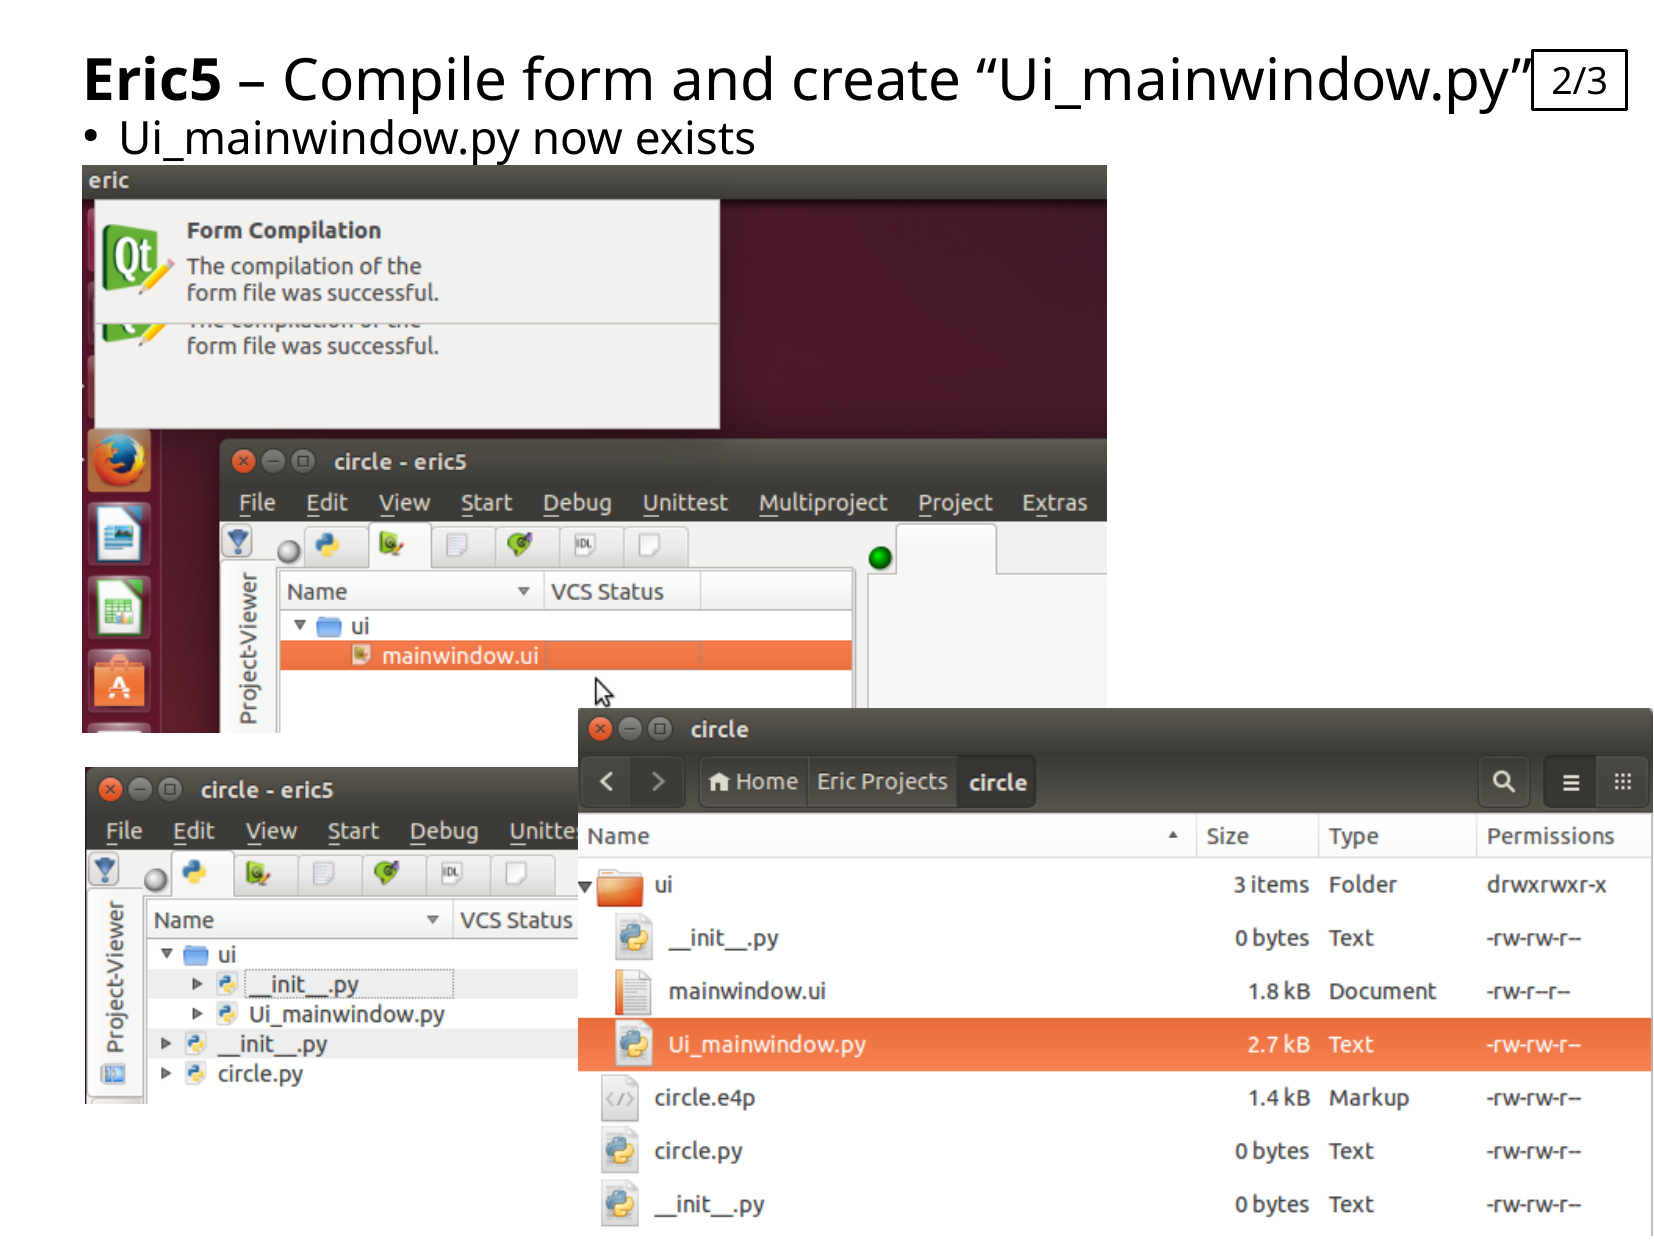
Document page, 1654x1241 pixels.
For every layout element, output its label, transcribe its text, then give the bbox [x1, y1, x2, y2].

text_box 2/3 [1532, 50, 1627, 110]
text_box Ui_mainwindow.py now exists [82, 94, 1571, 180]
title Eric5 – Compile form and create “Ui_mainwindow.py” [82, 39, 1571, 94]
picture [82, 165, 1653, 1236]
